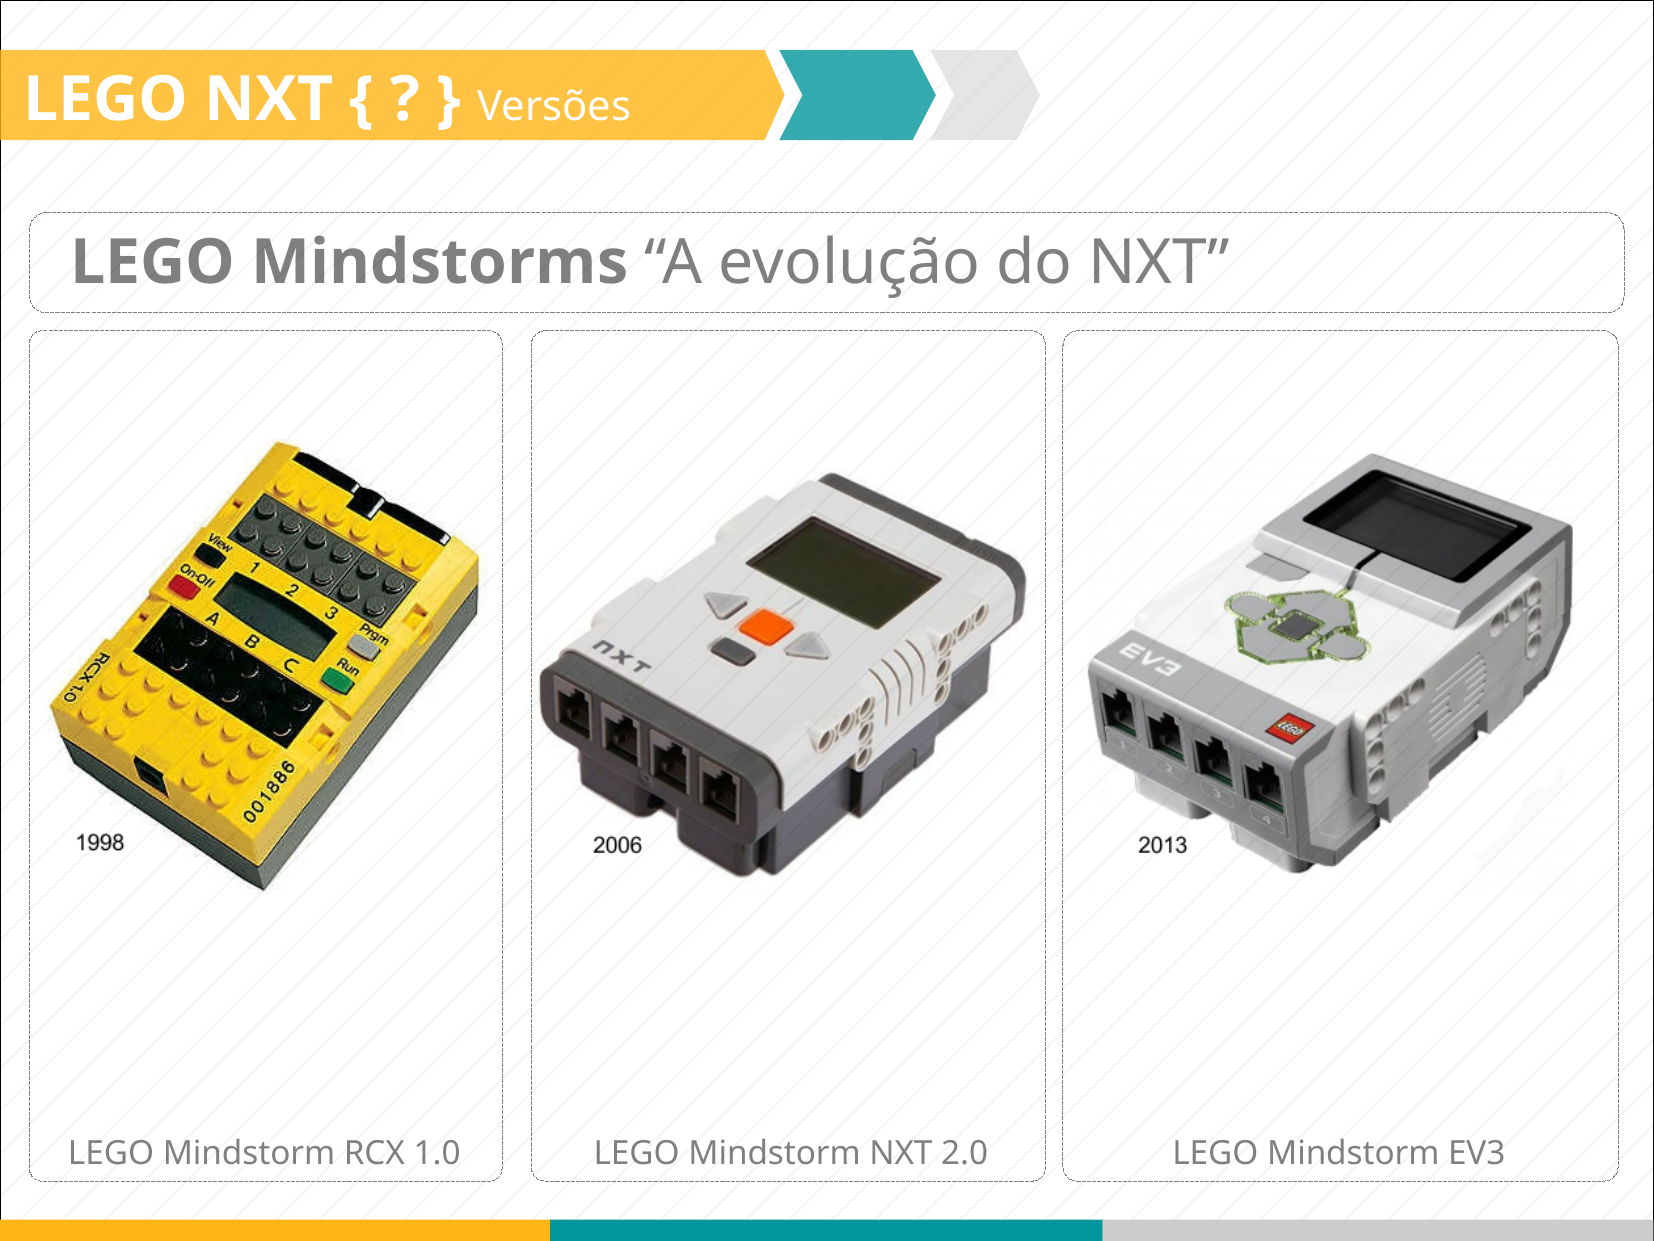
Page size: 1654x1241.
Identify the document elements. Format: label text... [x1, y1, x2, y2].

text_box LEGO NXT { ? } Versões [8, 32, 659, 144]
text_box [0, 0, 1654, 1241]
